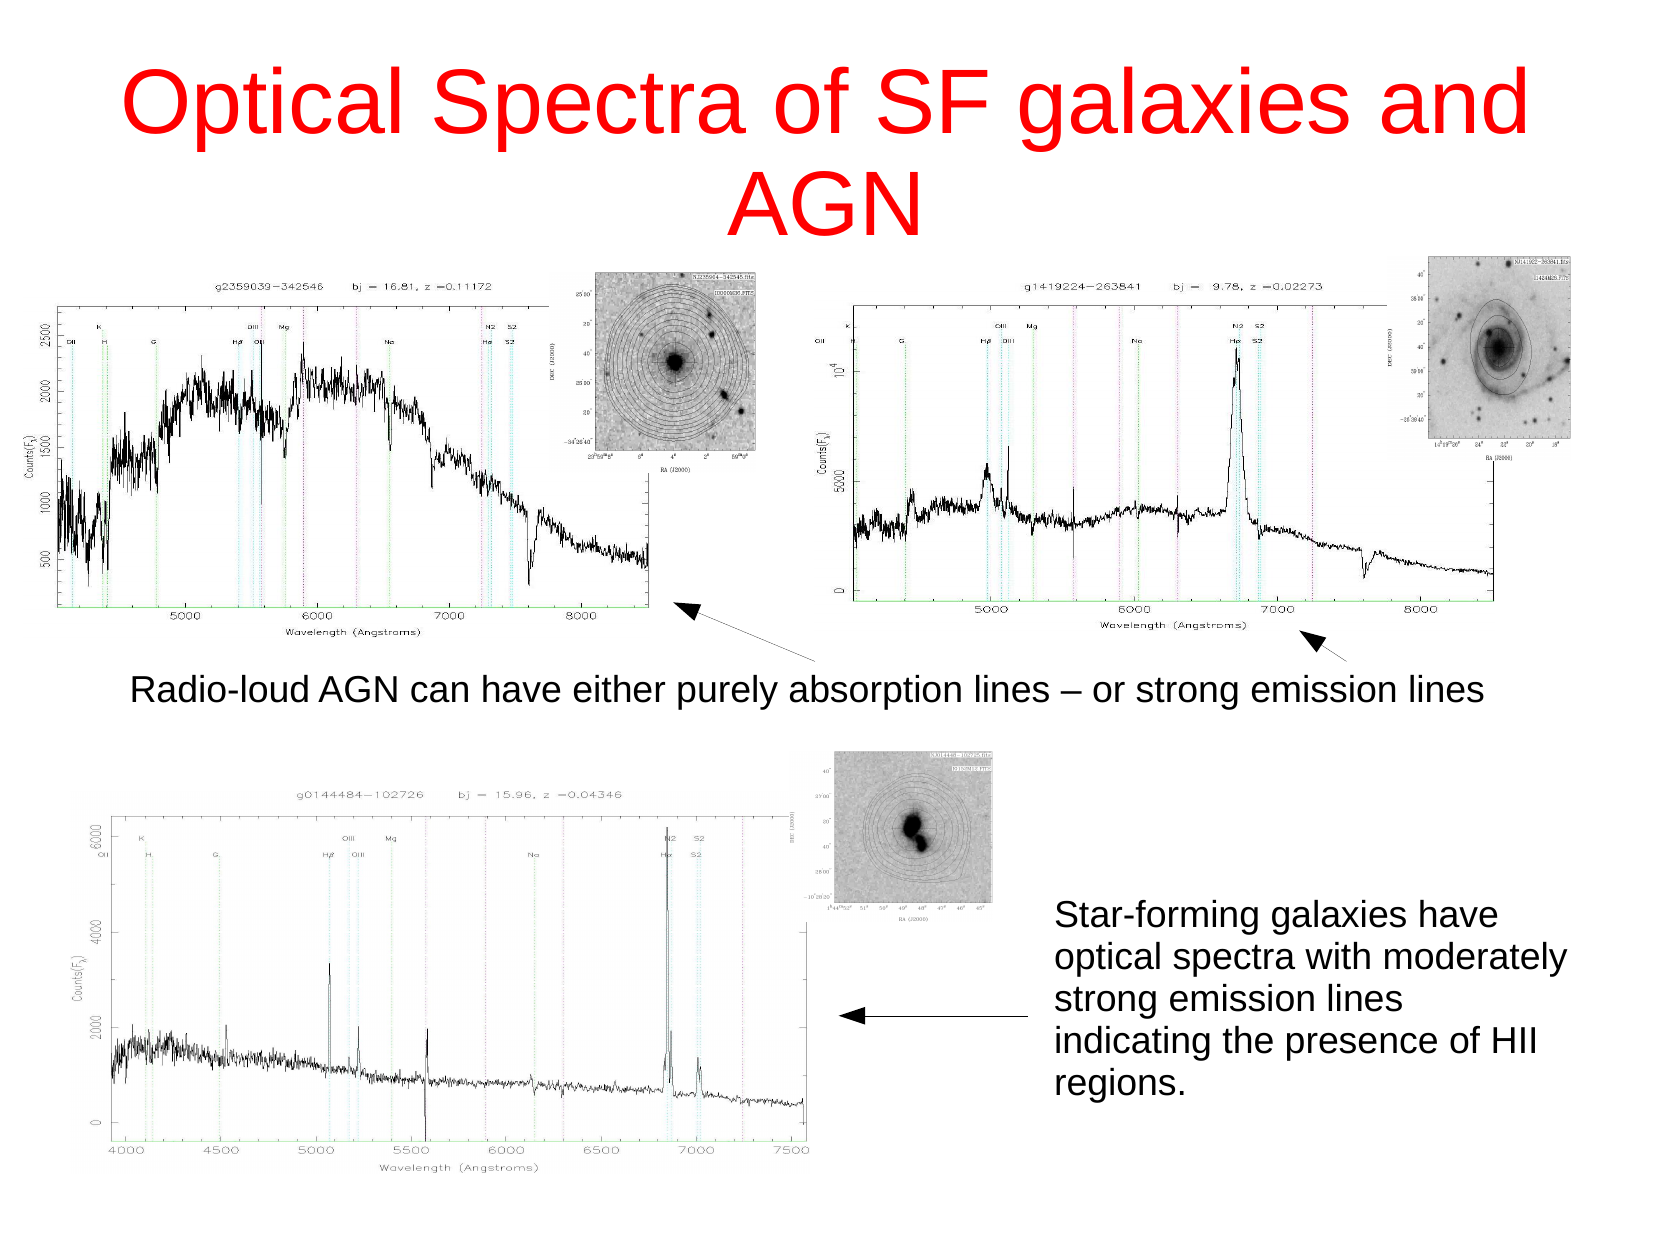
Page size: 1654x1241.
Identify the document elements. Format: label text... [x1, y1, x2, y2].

picture [23, 272, 756, 638]
title Optical Spectra of SF galaxies and AGN [82, 49, 1571, 257]
picture [70, 751, 993, 1174]
picture [814, 256, 1571, 631]
text_box Star-forming galaxies have optical spectra with moderately strong emission lines indicating the presence of HII regions. [1039, 885, 1583, 1134]
text_box Radio-loud AGN can have either purely absorption lines – or strong emission lines [114, 661, 1501, 719]
